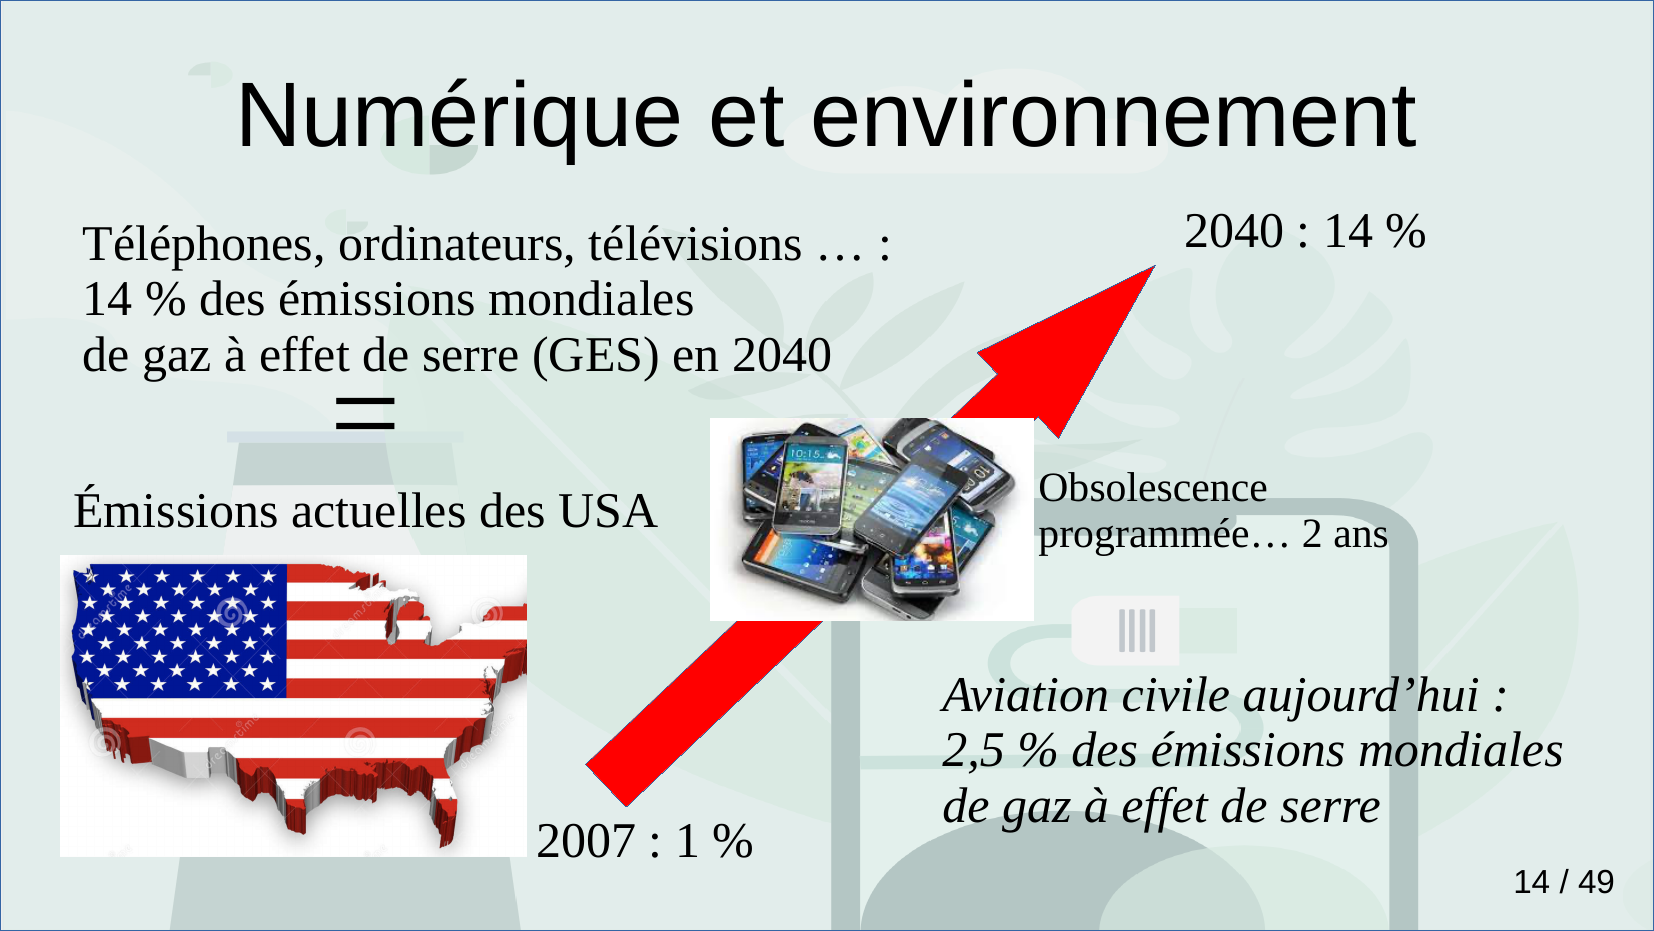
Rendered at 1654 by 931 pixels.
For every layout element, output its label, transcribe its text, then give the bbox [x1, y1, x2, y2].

text_box <number> / 49 [1341, 855, 1630, 926]
subtitle Téléphones, ordinateurs, télévisions … : 14 % des émissions mondiales de gaz à effet de serre (GES) en 2040 [82, 141, 1571, 456]
text_box 2007 : 1 % [521, 805, 792, 892]
text_box [0, 0, 1654, 931]
picture [60, 573, 527, 857]
text_box Aviation civile aujourd’hui : 2,5 % des émissions mondiales de gaz à effet de serre [927, 659, 1650, 841]
text_box 2040 : 14 % [1169, 195, 1447, 266]
picture [710, 418, 1034, 621]
text_box Obsolescence programmée… 2 ans [1023, 456, 1524, 591]
text_box = Émissions actuelles des USA [41, 336, 691, 573]
title Numérique et environnement [82, 37, 1571, 141]
